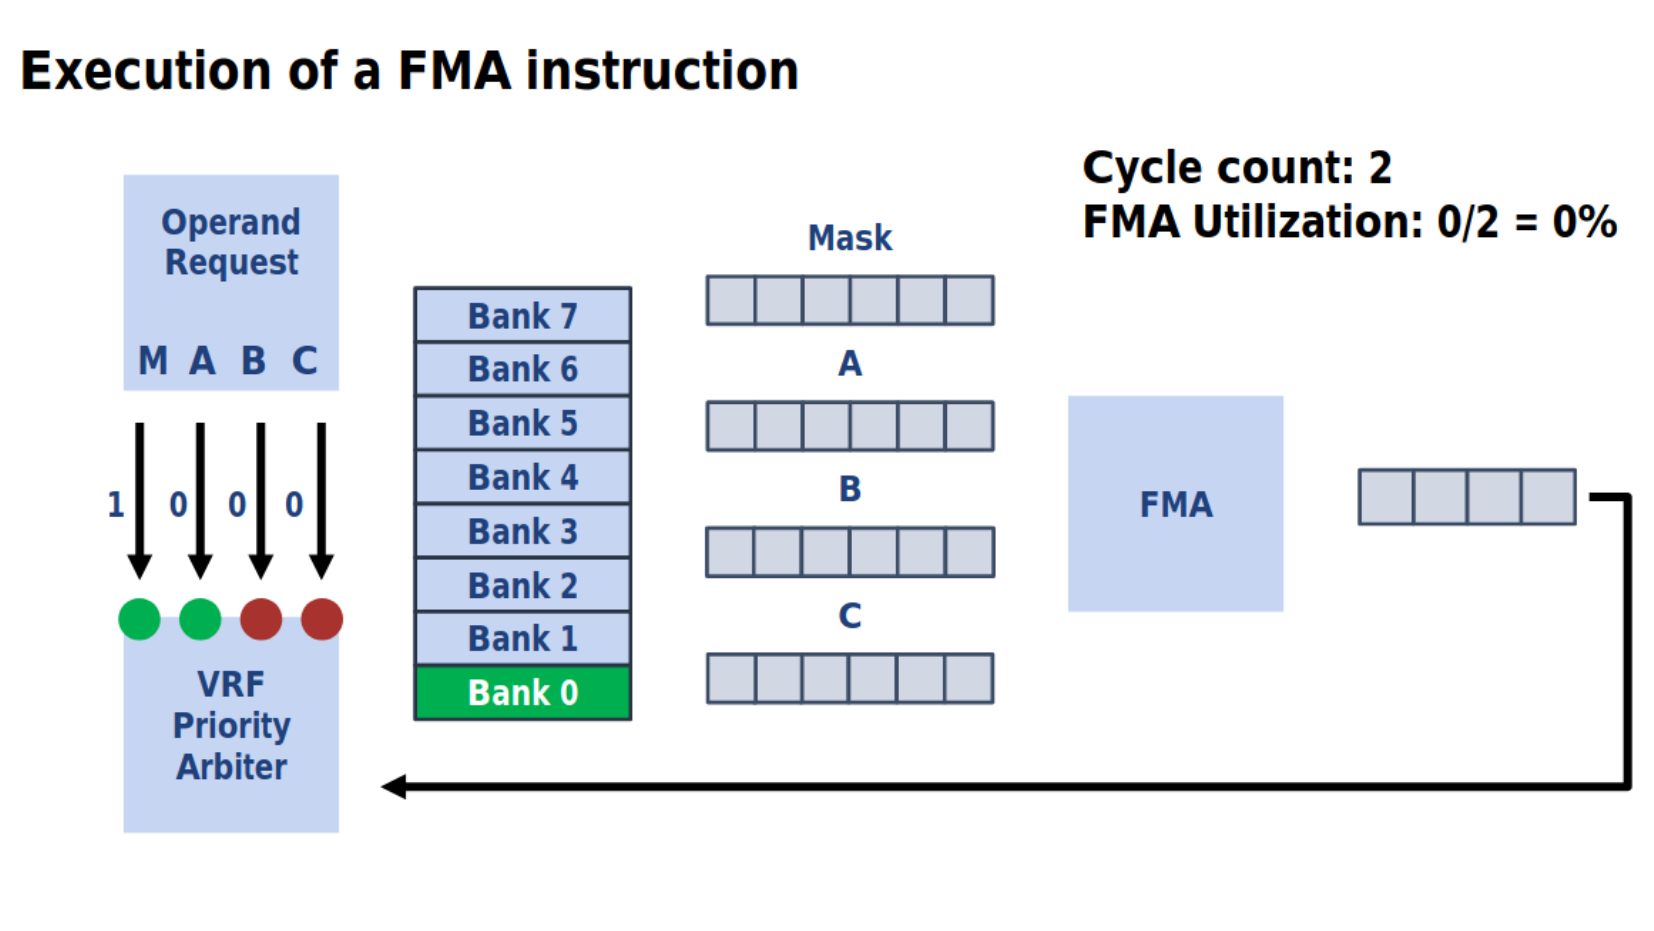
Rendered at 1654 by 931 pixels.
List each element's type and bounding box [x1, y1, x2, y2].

picture [0, 35, 1654, 838]
